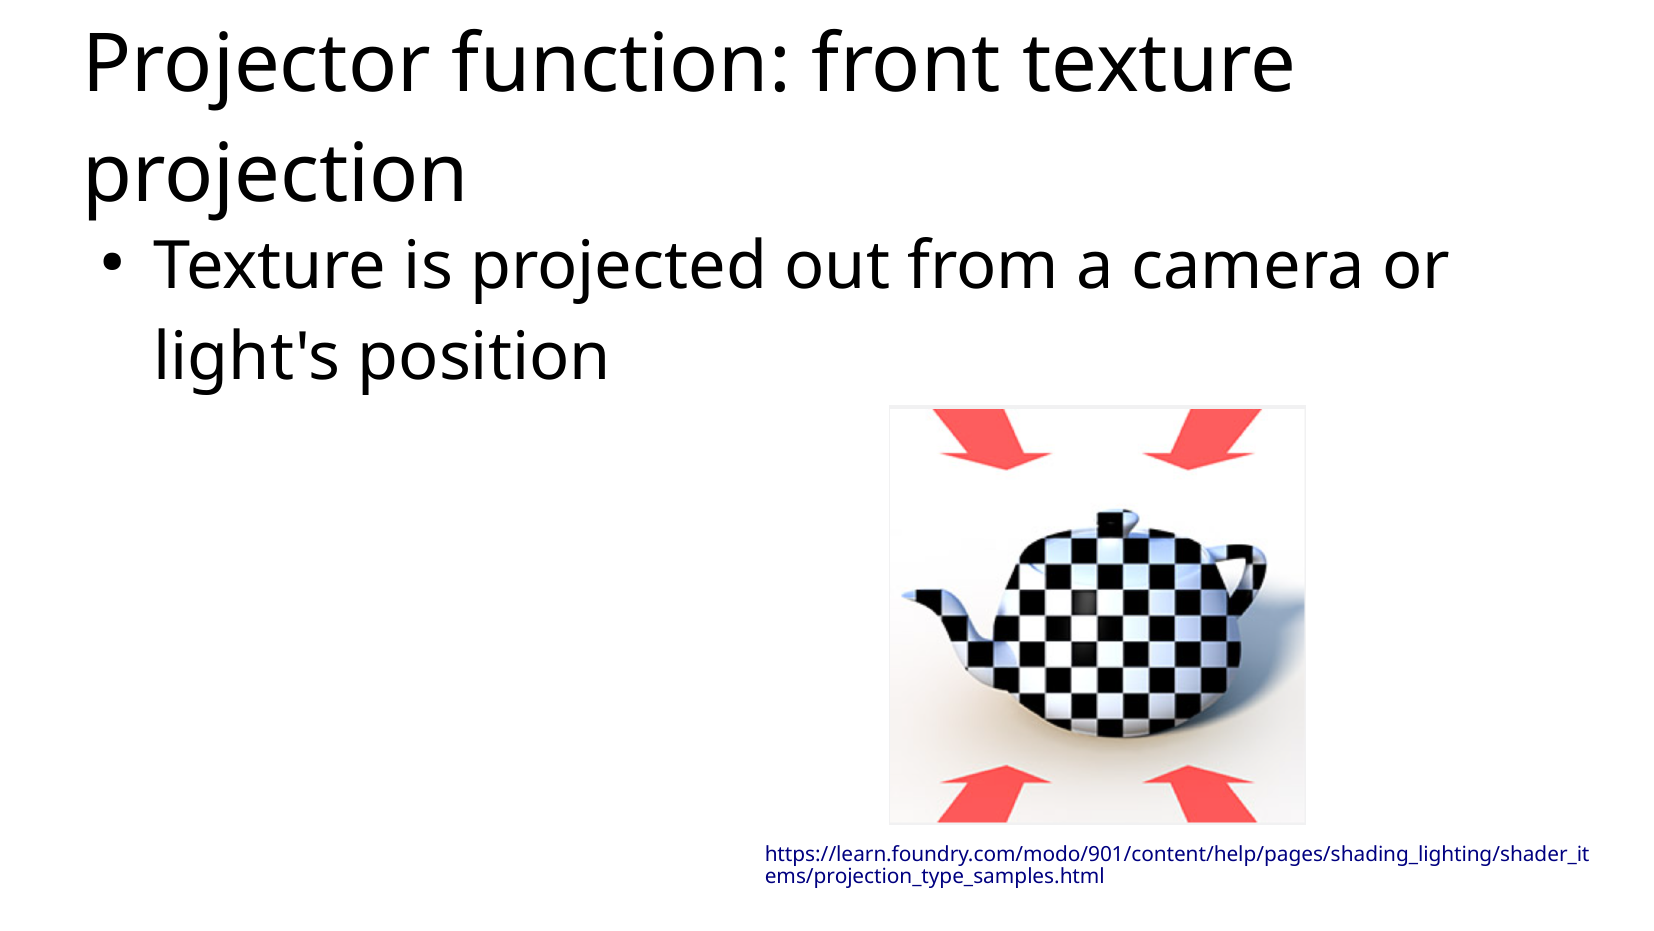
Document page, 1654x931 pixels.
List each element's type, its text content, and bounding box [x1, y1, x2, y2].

title Projector function: front texture projection [82, 37, 1571, 193]
text_box https://learn.foundry.com/modo/901/content/help/pages/shading_lighting/shader_items/projection_type_samples.html [750, 831, 1606, 873]
list Texture is projected out from a camera or light's position [82, 217, 1571, 758]
picture [889, 405, 1306, 826]
